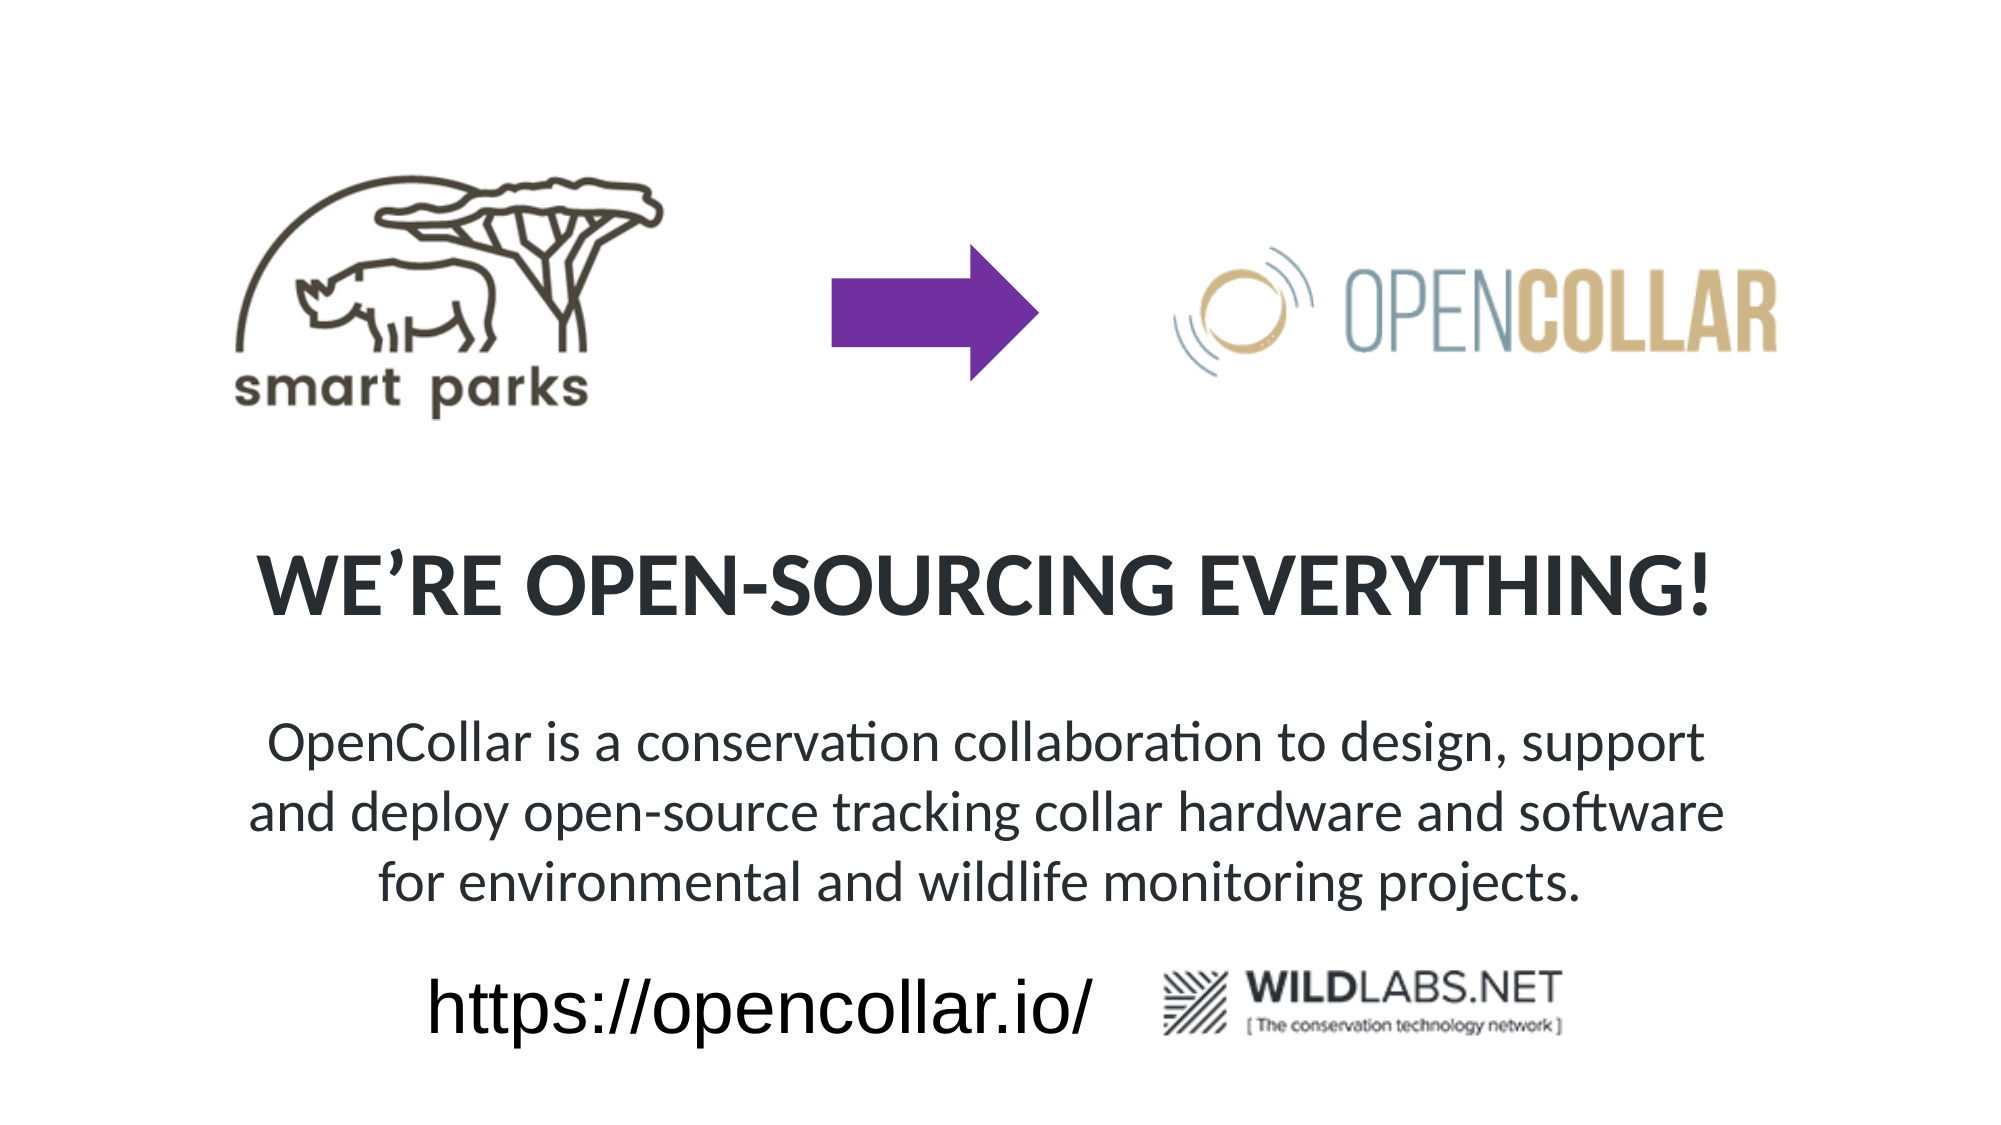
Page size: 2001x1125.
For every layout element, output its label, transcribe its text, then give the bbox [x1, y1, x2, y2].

text_box [831, 244, 1040, 382]
text_box https://opencollar.io/ [411, 951, 1109, 1057]
picture [231, 173, 668, 421]
picture [1154, 900, 1571, 1109]
picture [1166, 244, 1792, 382]
text_box WE’RE OPEN-SOURCING EVERYTHING! OpenCollar is a conservation collaboration to design, support and deploy open-source tracking collar hardware and software for environmental and wildlife monitoring projects. [161, 516, 1813, 921]
